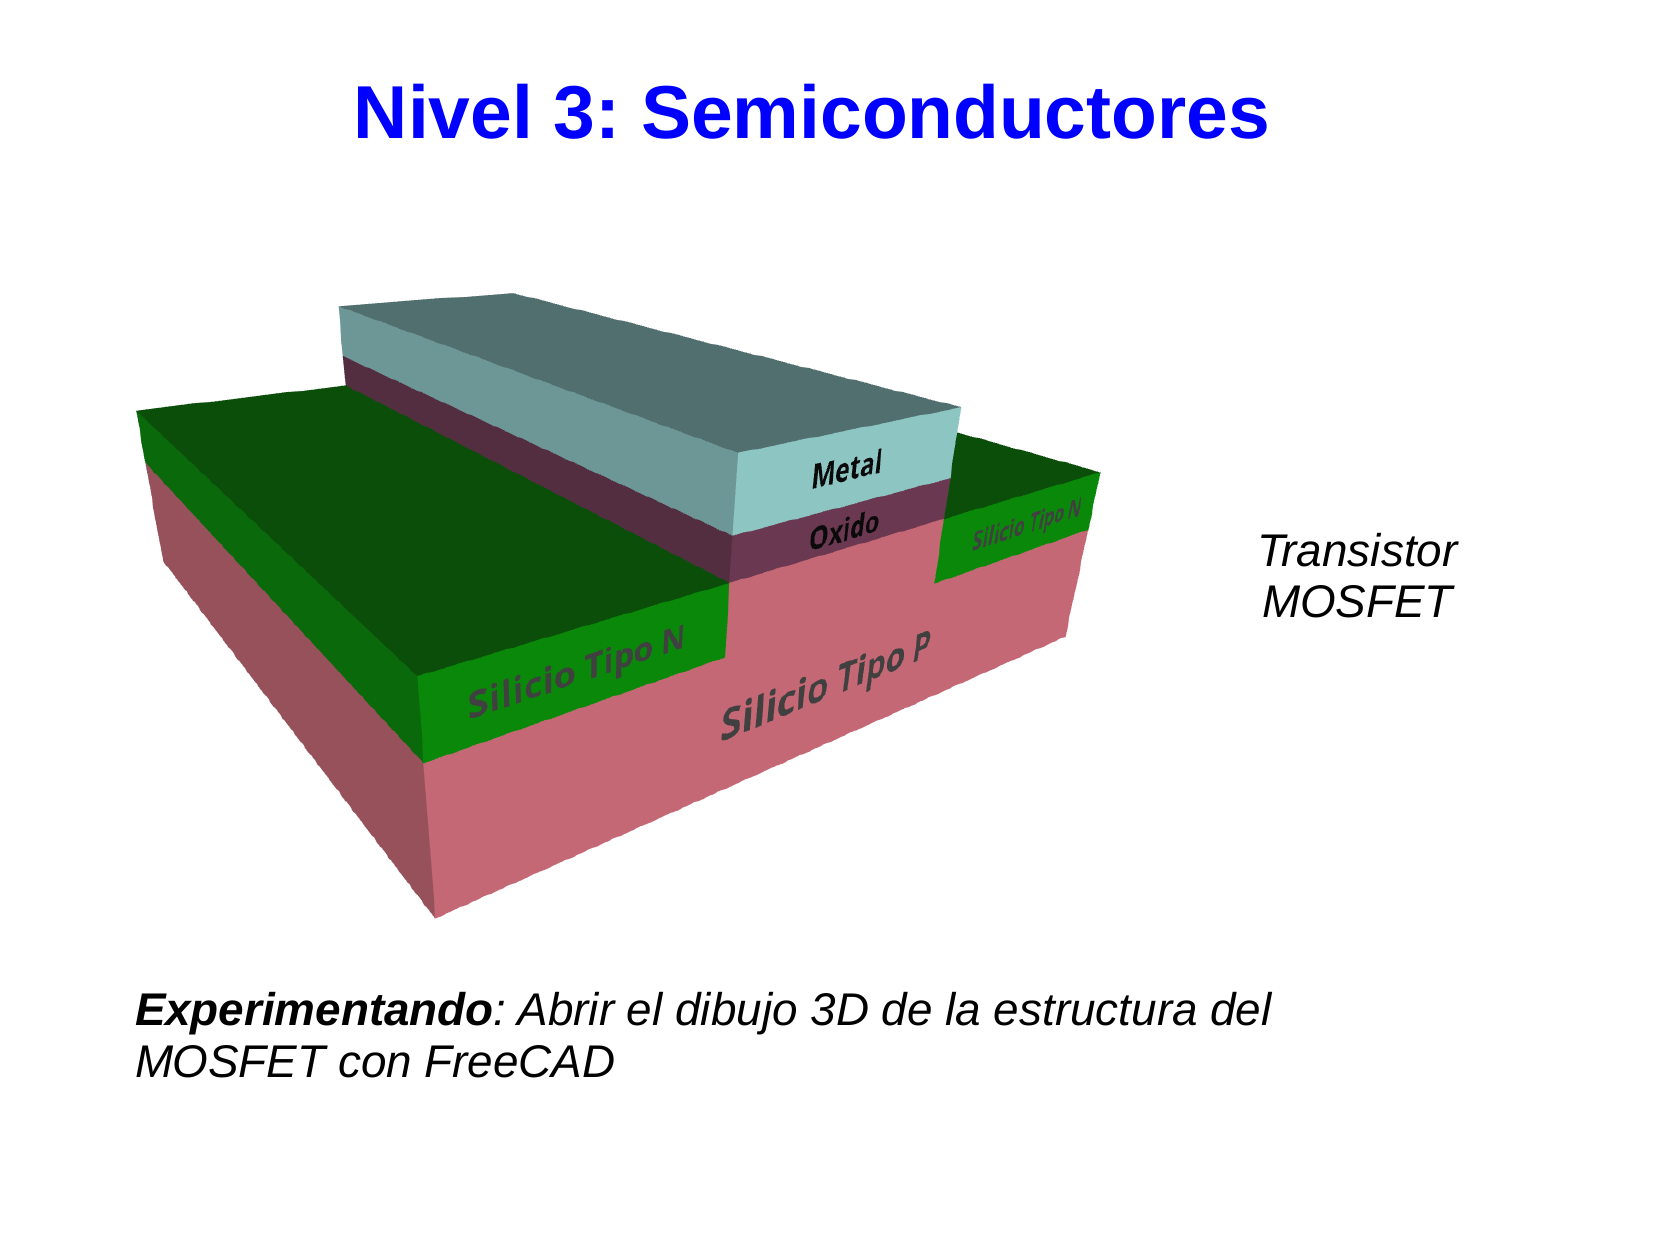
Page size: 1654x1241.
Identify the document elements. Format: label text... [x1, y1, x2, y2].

text_box Nivel 3: Semiconductores [64, 59, 1561, 166]
picture [105, 274, 1116, 931]
text_box Transistor MOSFET [1200, 525, 1516, 628]
text_box Experimentando: Abrir el dibujo 3D de la estructura del MOSFET con FreeCAD [135, 984, 1425, 1087]
